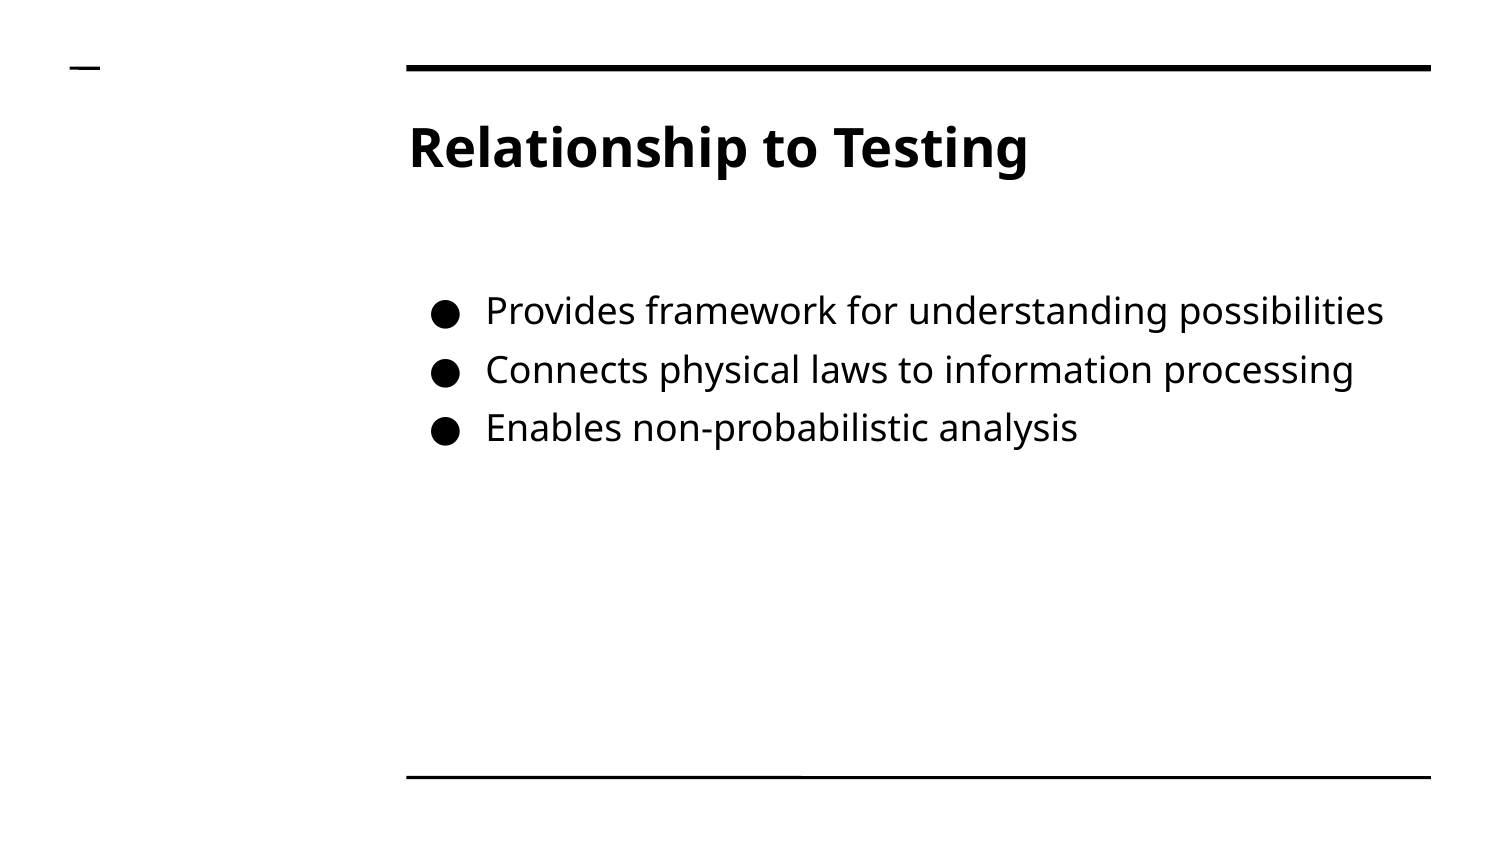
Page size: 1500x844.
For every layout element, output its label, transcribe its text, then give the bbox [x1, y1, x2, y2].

title Relationship to Testing [393, 94, 1431, 199]
list Provides framework for understanding possibilities Connects physical laws to information processing Enables non-probabilistic analysis [395, 261, 1433, 755]
